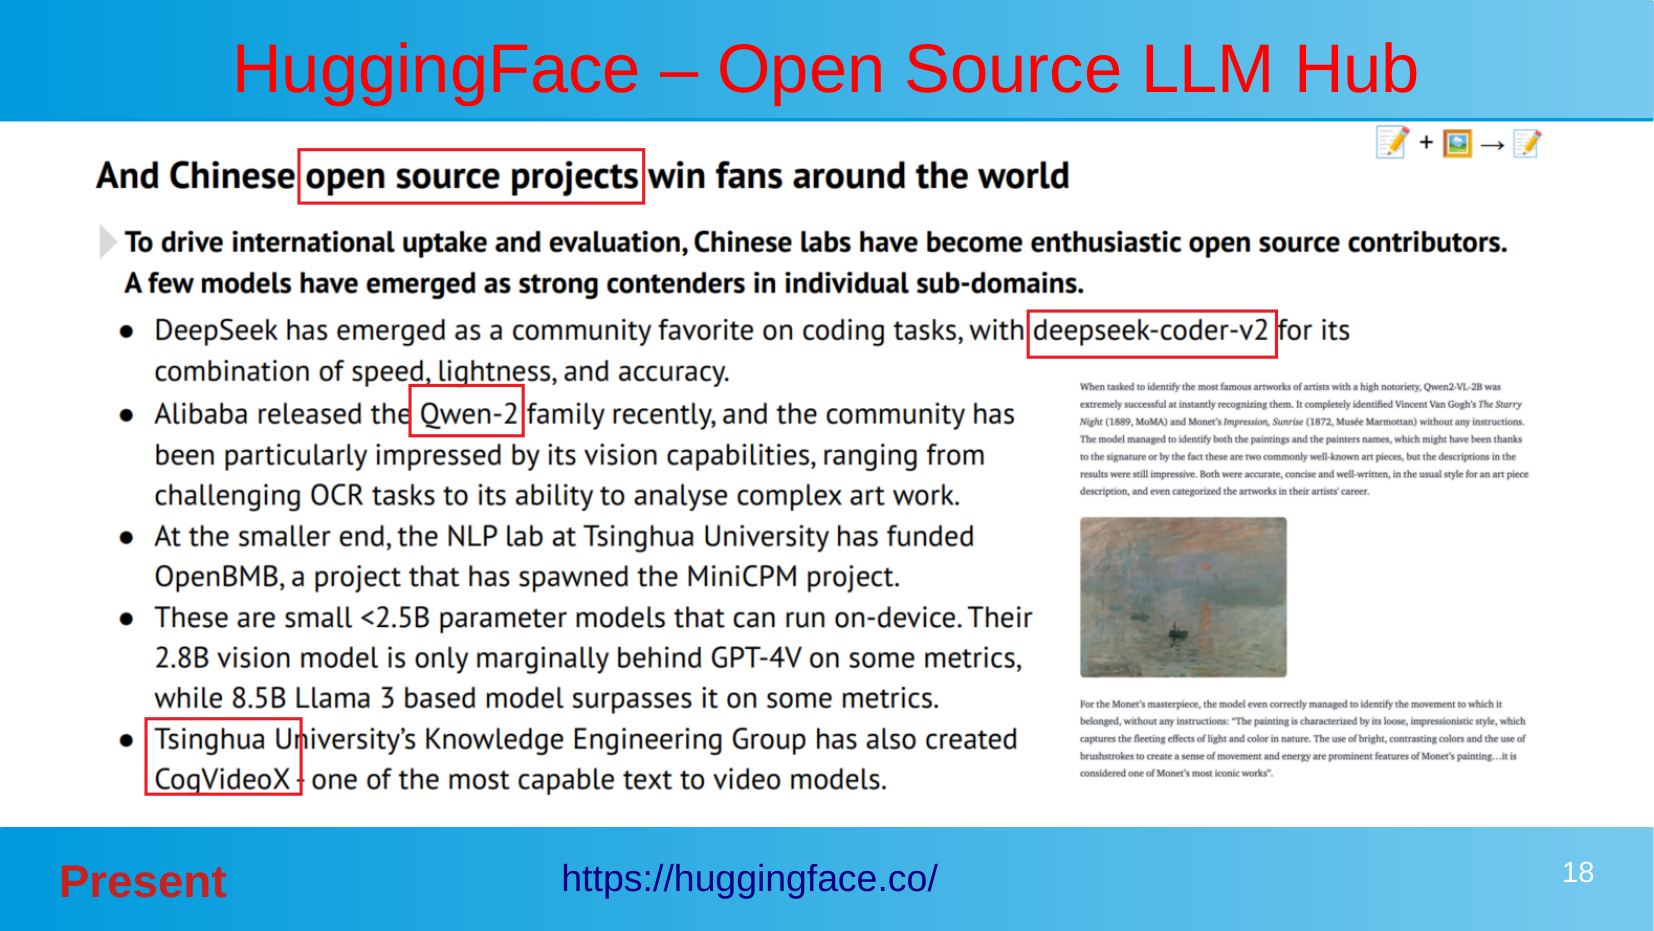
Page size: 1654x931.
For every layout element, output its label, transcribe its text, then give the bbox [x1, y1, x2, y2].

picture [90, 124, 1562, 800]
title HuggingFace – Open Source LLM Hub [59, 29, 1595, 108]
text_box https://huggingface.co/ [546, 850, 976, 906]
